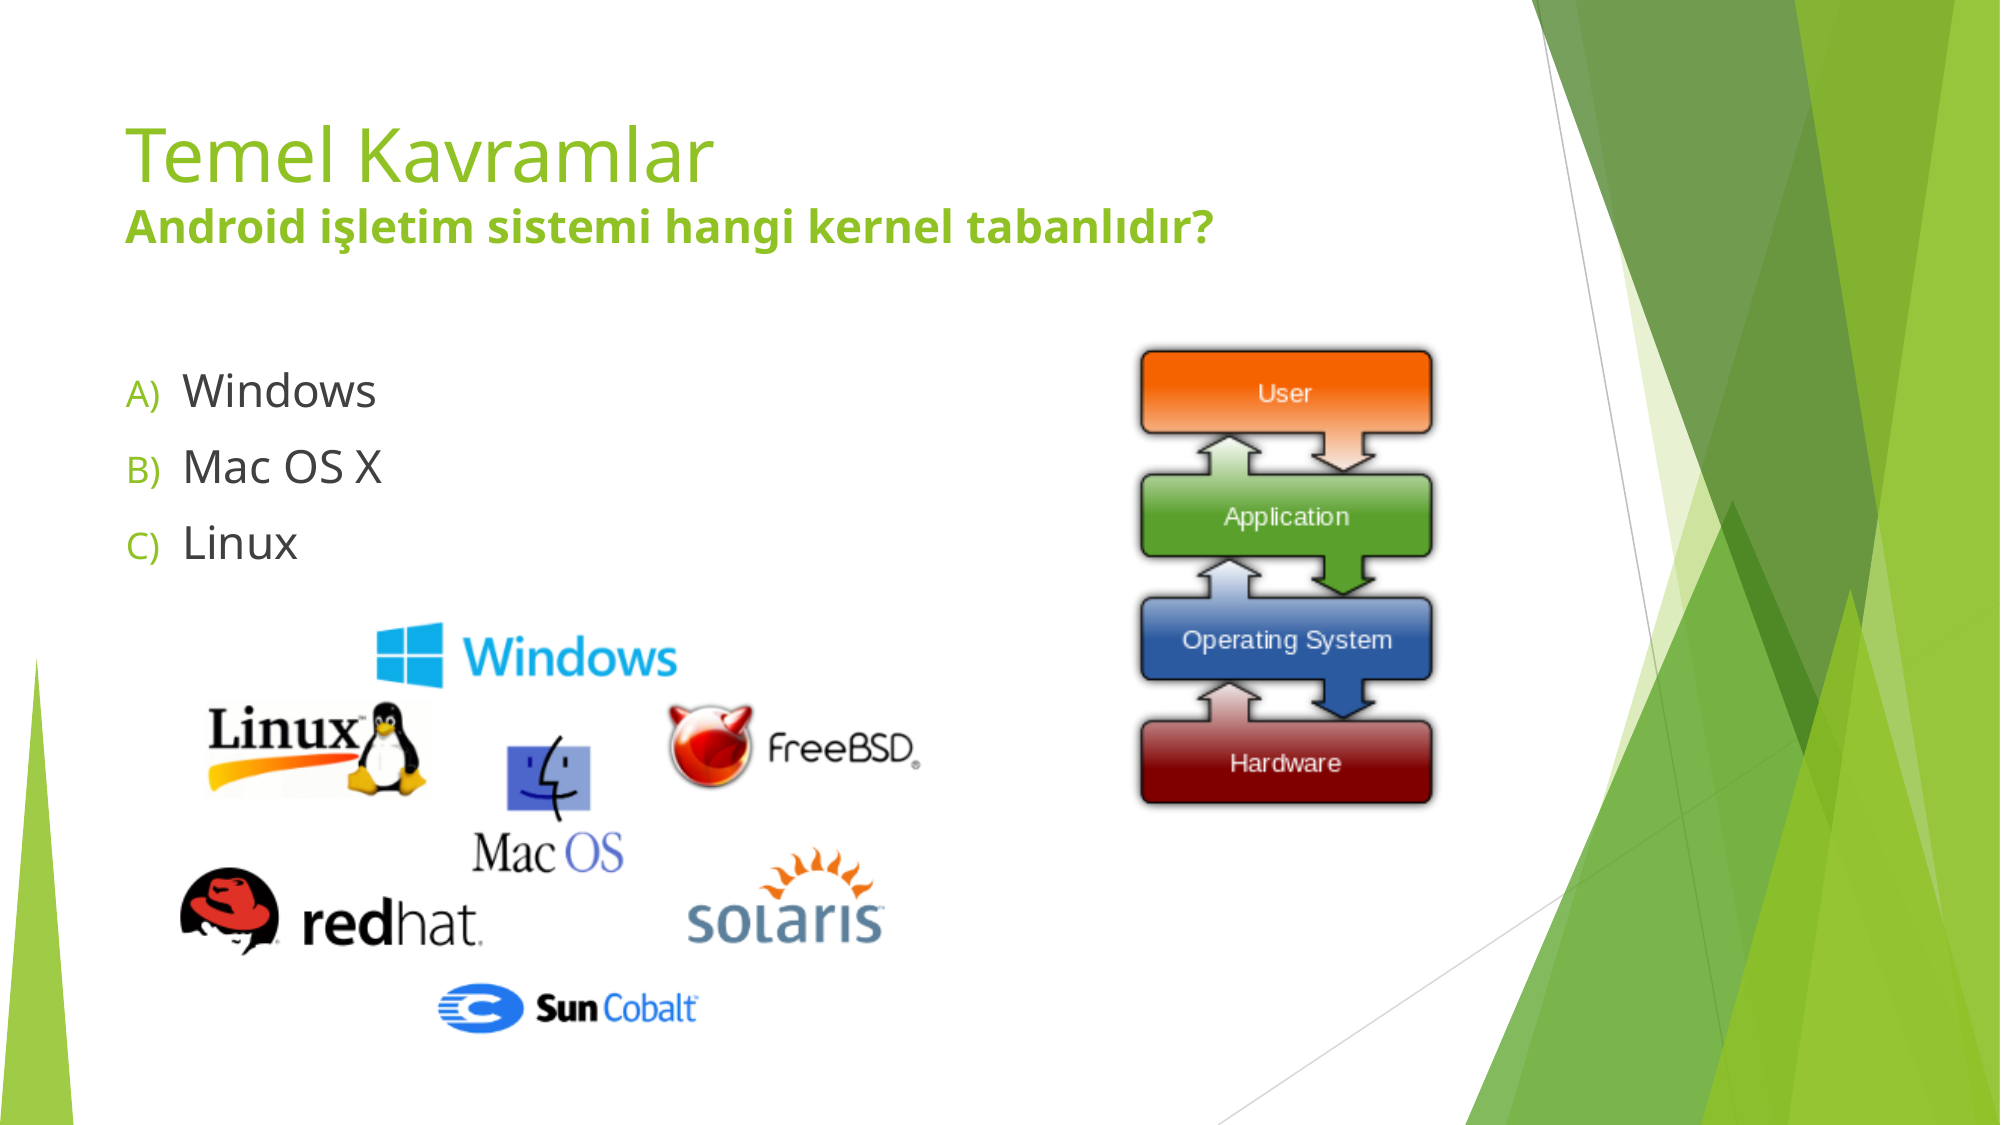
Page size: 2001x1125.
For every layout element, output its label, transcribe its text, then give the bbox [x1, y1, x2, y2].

title Temel Kavramlar Android işletim sistemi hangi kernel tabanlıdır? [111, 99, 1522, 317]
picture [111, 577, 1003, 1092]
picture [1123, 335, 1451, 820]
list Windows Mac OS X Linux [111, 354, 1522, 992]
